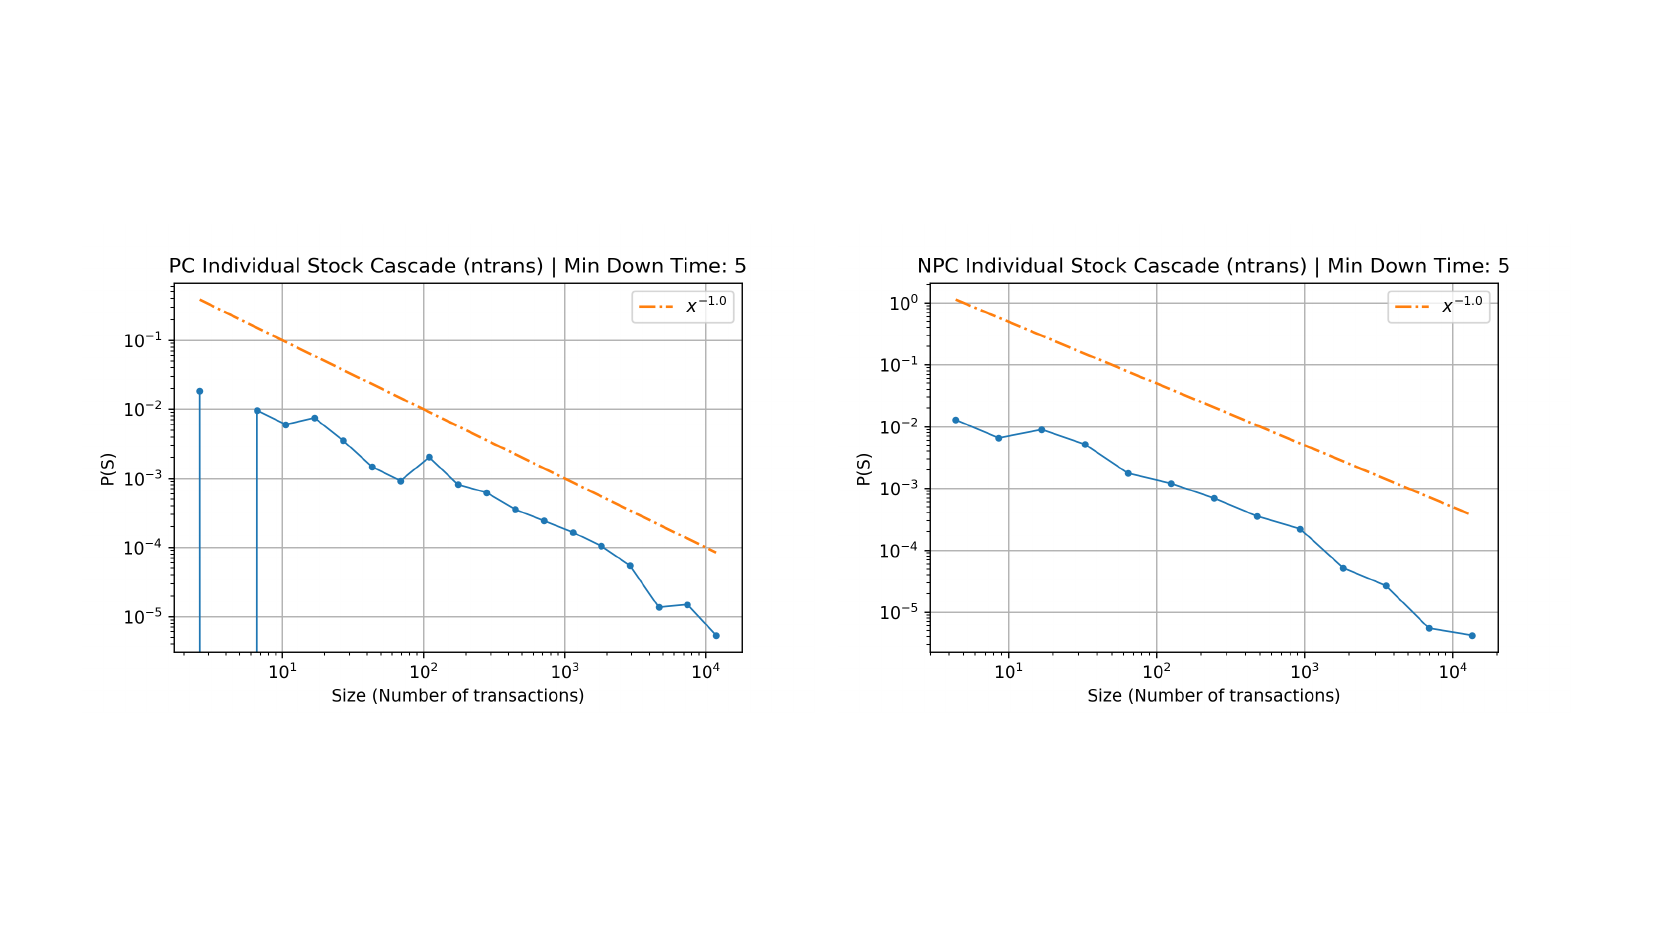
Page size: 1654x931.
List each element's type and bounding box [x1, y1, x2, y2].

picture [838, 224, 1571, 713]
picture [82, 224, 815, 713]
